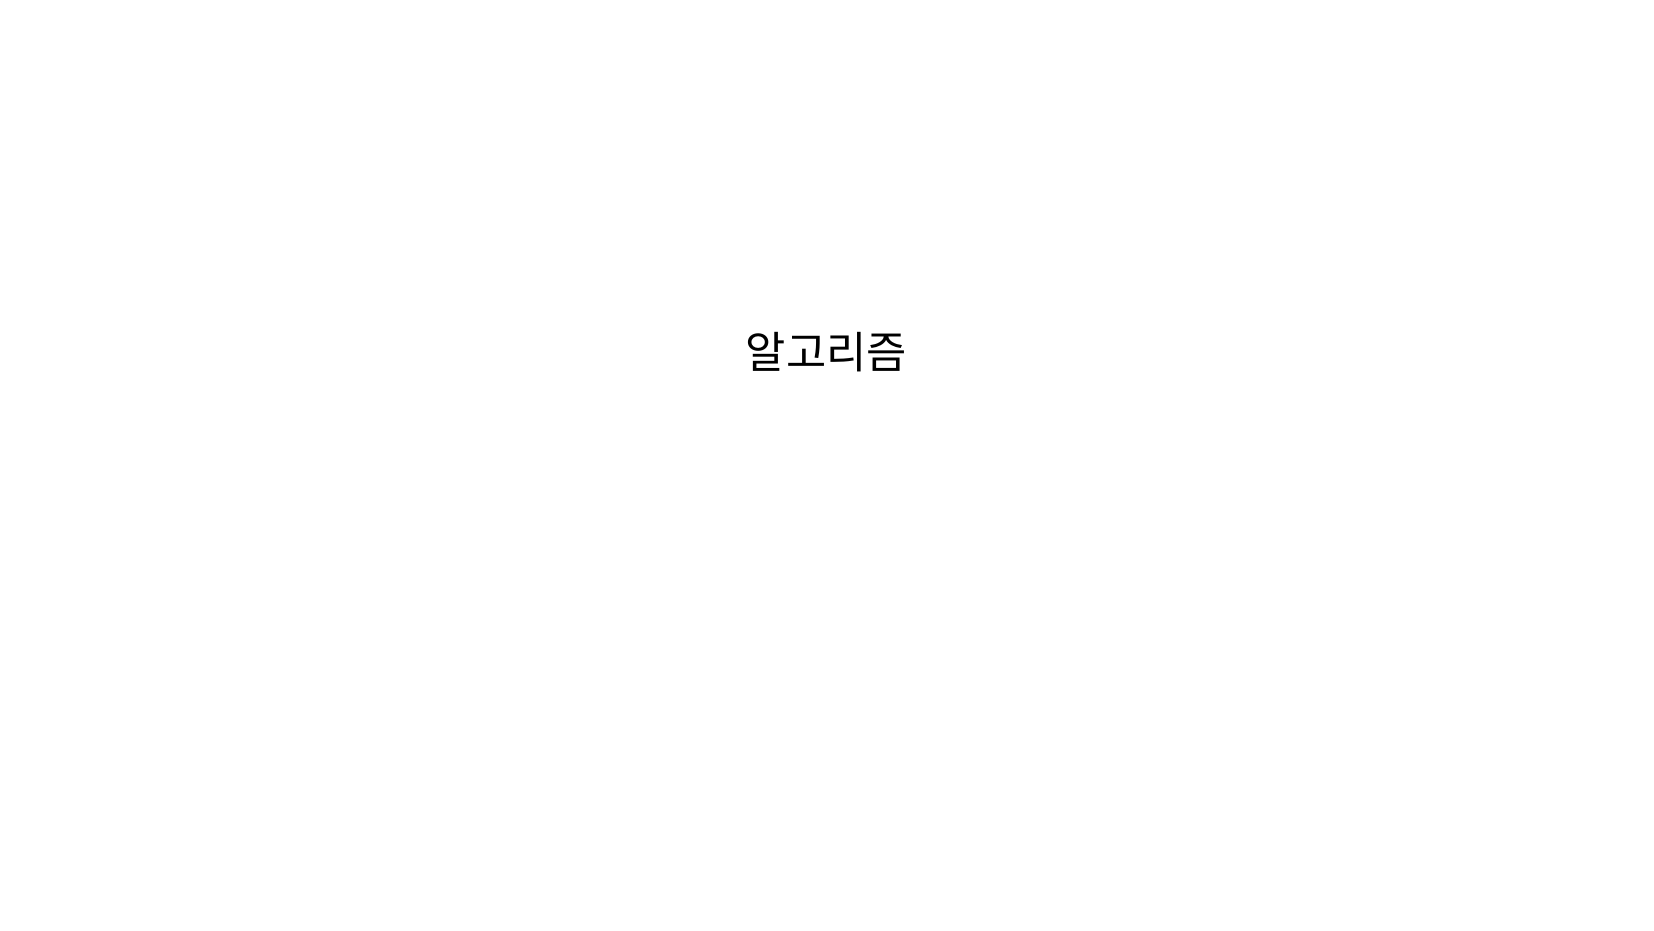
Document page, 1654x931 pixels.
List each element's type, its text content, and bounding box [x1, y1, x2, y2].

text_box 알고리즘 [337, 210, 1325, 488]
